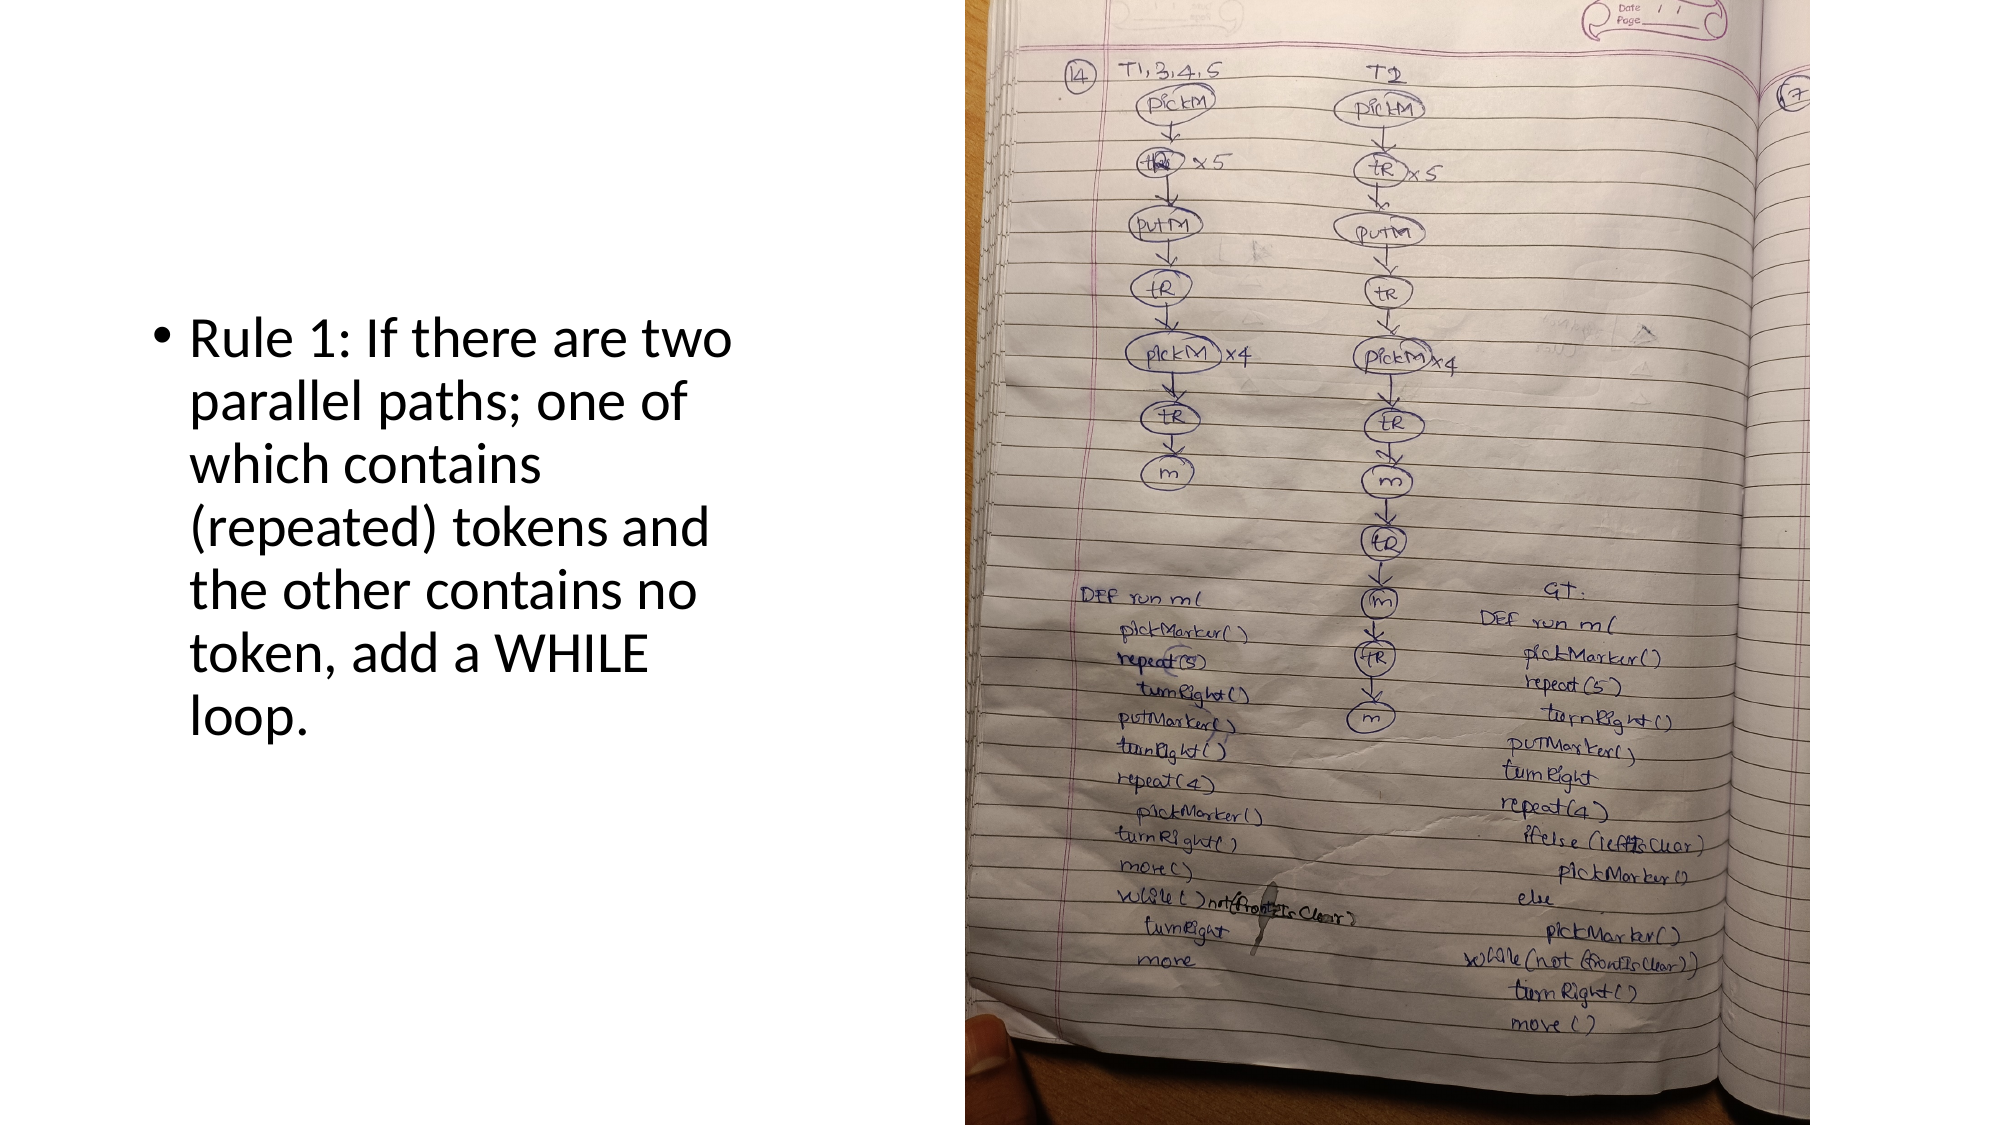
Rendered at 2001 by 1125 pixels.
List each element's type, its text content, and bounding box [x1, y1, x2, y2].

list Rule 1: If there are two parallel paths; one of which contains (repeated) tokens and the other contains no token, add a WHILE loop. [137, 299, 759, 1014]
picture [965, 0, 1810, 1125]
